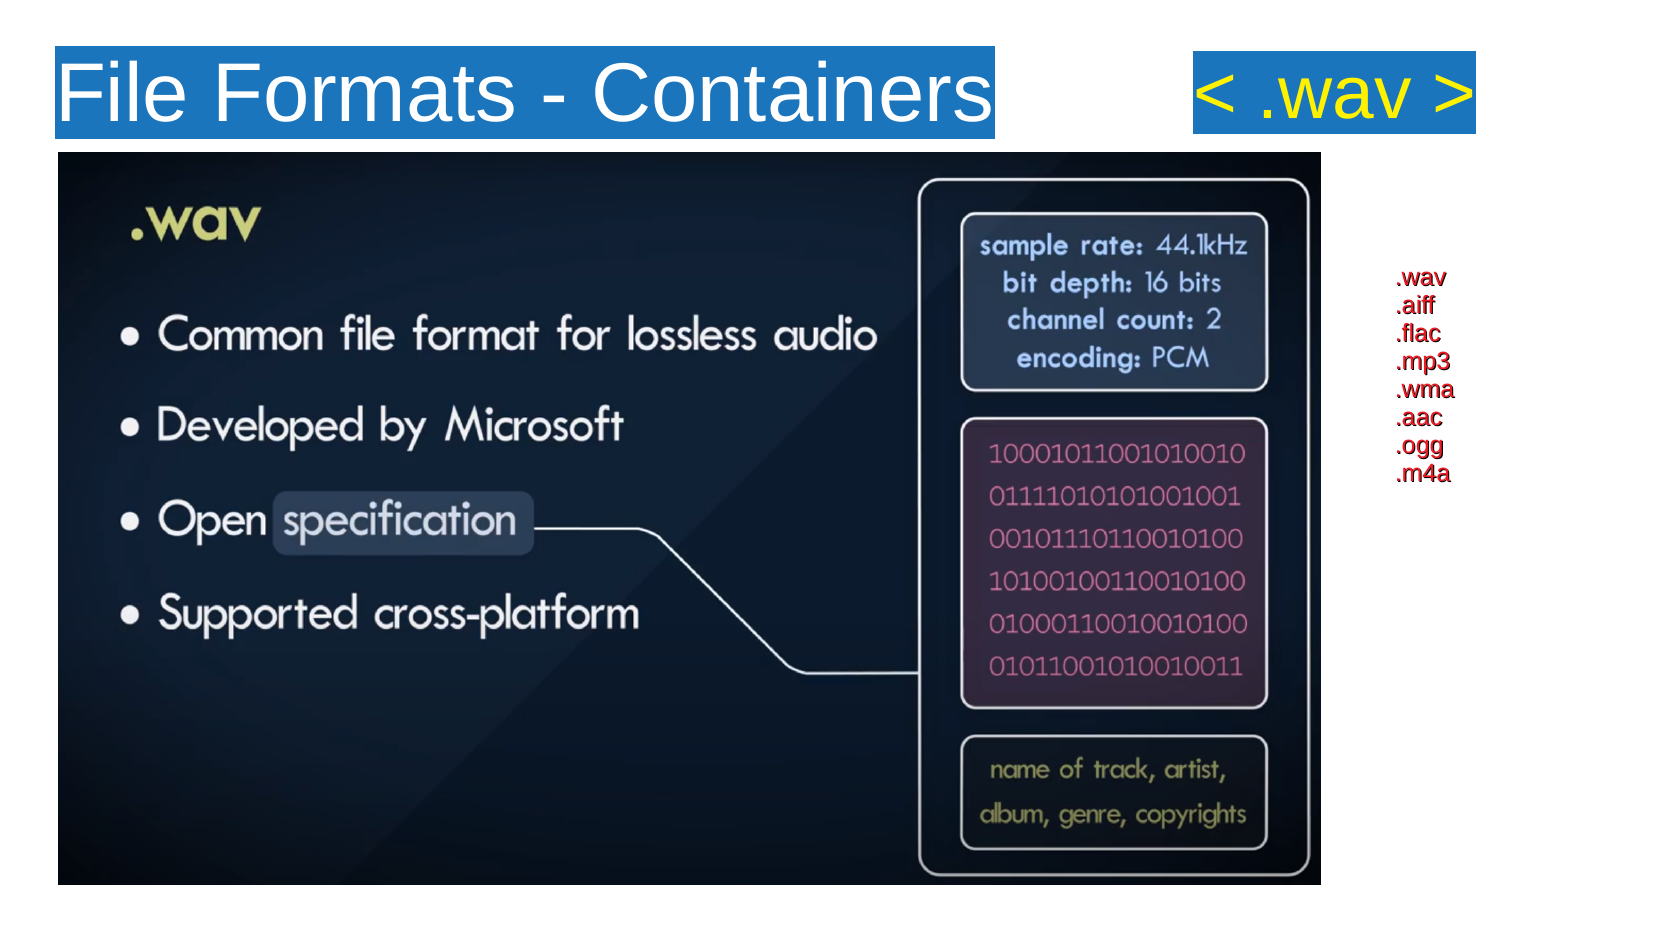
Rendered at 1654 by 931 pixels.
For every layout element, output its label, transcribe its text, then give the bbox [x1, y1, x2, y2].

title File Formats - Containers [15, 15, 1035, 171]
text_box .wav .aiff .flac .mp3 .wma .aac .ogg .m4a [1380, 255, 1470, 494]
picture [58, 152, 1321, 886]
title < .wav > [1035, 8, 1636, 177]
